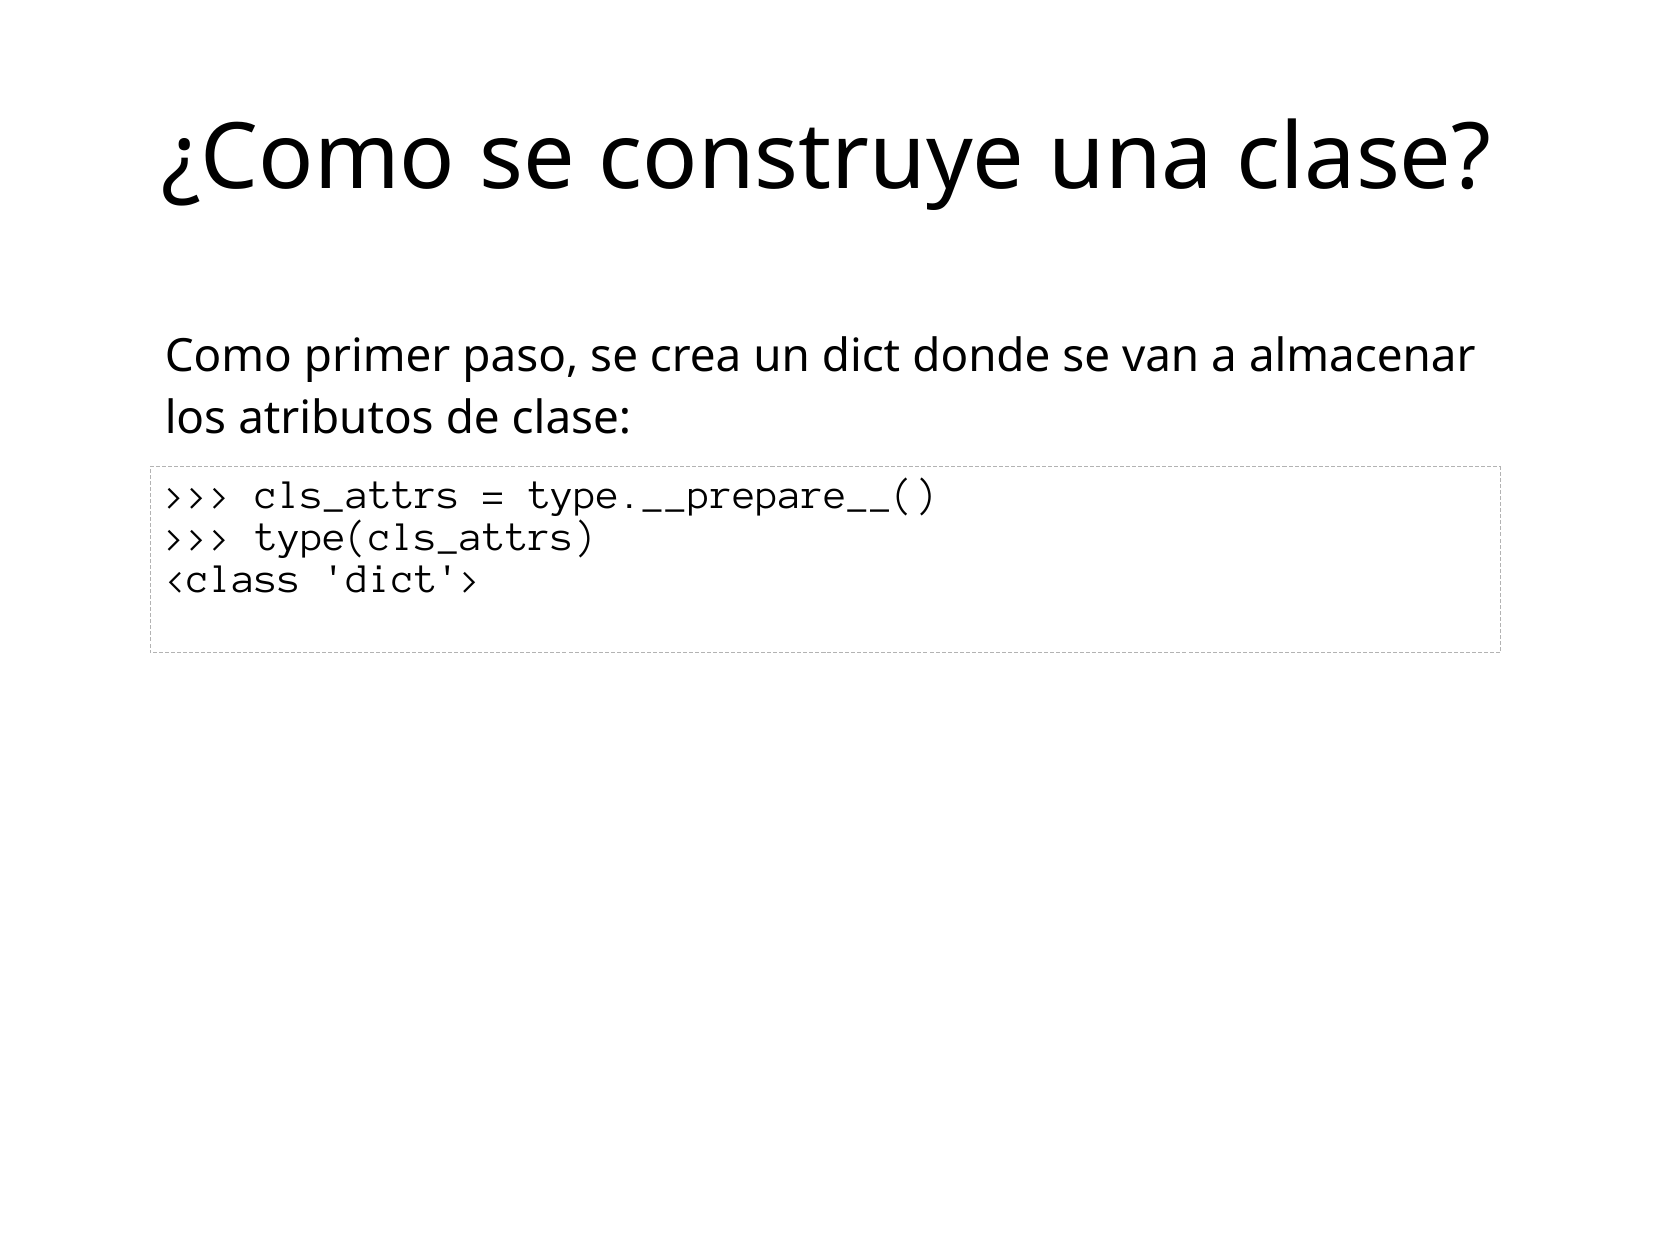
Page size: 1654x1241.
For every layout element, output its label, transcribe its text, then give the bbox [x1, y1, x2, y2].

title ¿Como se construye una clase? [82, 49, 1571, 257]
text_box Como primer paso, se crea un dict donde se van a almacenar los atributos de clase: [150, 315, 1501, 438]
text_box >>> cls_attrs = type.__prepare__() >>> type(cls_attrs) <class 'dict'> [150, 466, 1501, 607]
